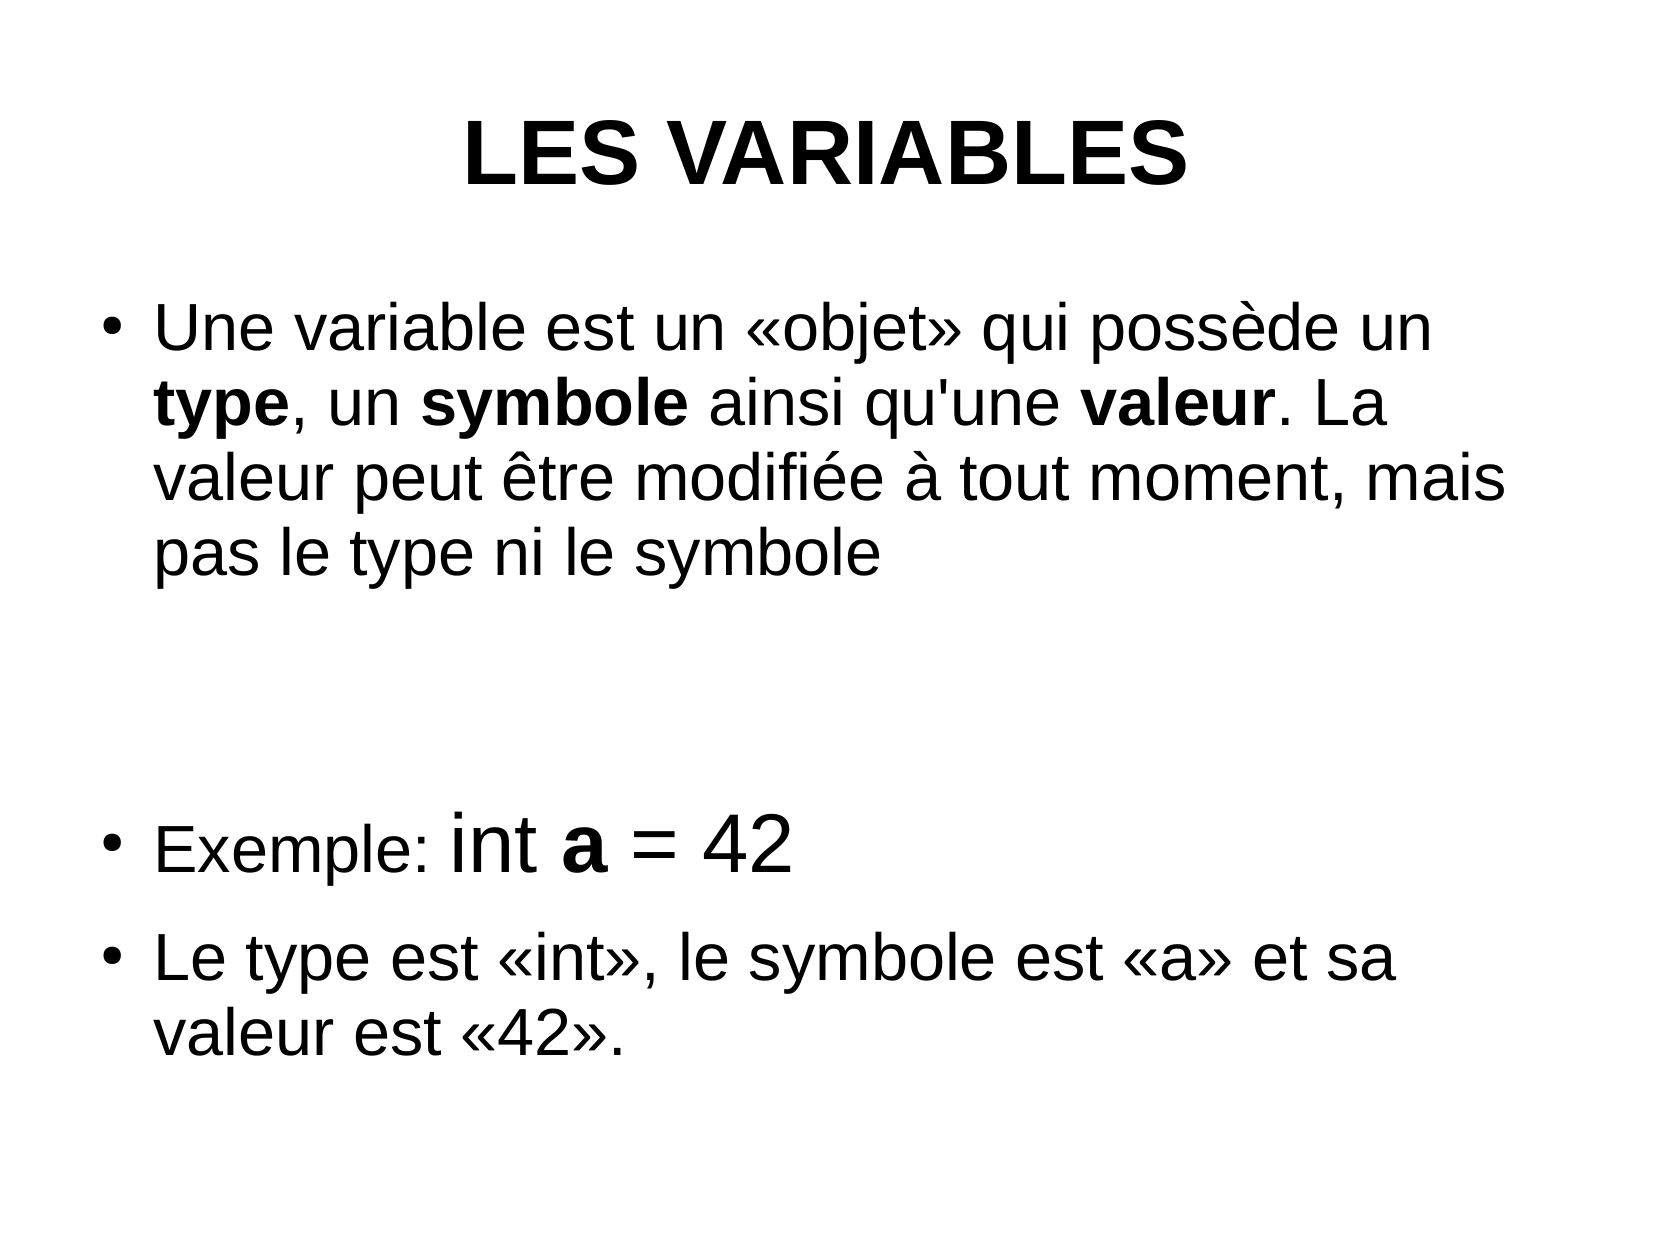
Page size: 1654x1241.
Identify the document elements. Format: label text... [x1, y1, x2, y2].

title LES VARIABLES [82, 49, 1571, 257]
list Une variable est un «objet» qui possède un type, un symbole ainsi qu'une valeur. La valeur peut être modifiée à tout moment, mais pas le type ni le symbole Exemple: int a = 42 Le type est «int», le symbole est «a» et sa valeur est «42». [82, 290, 1571, 1109]
